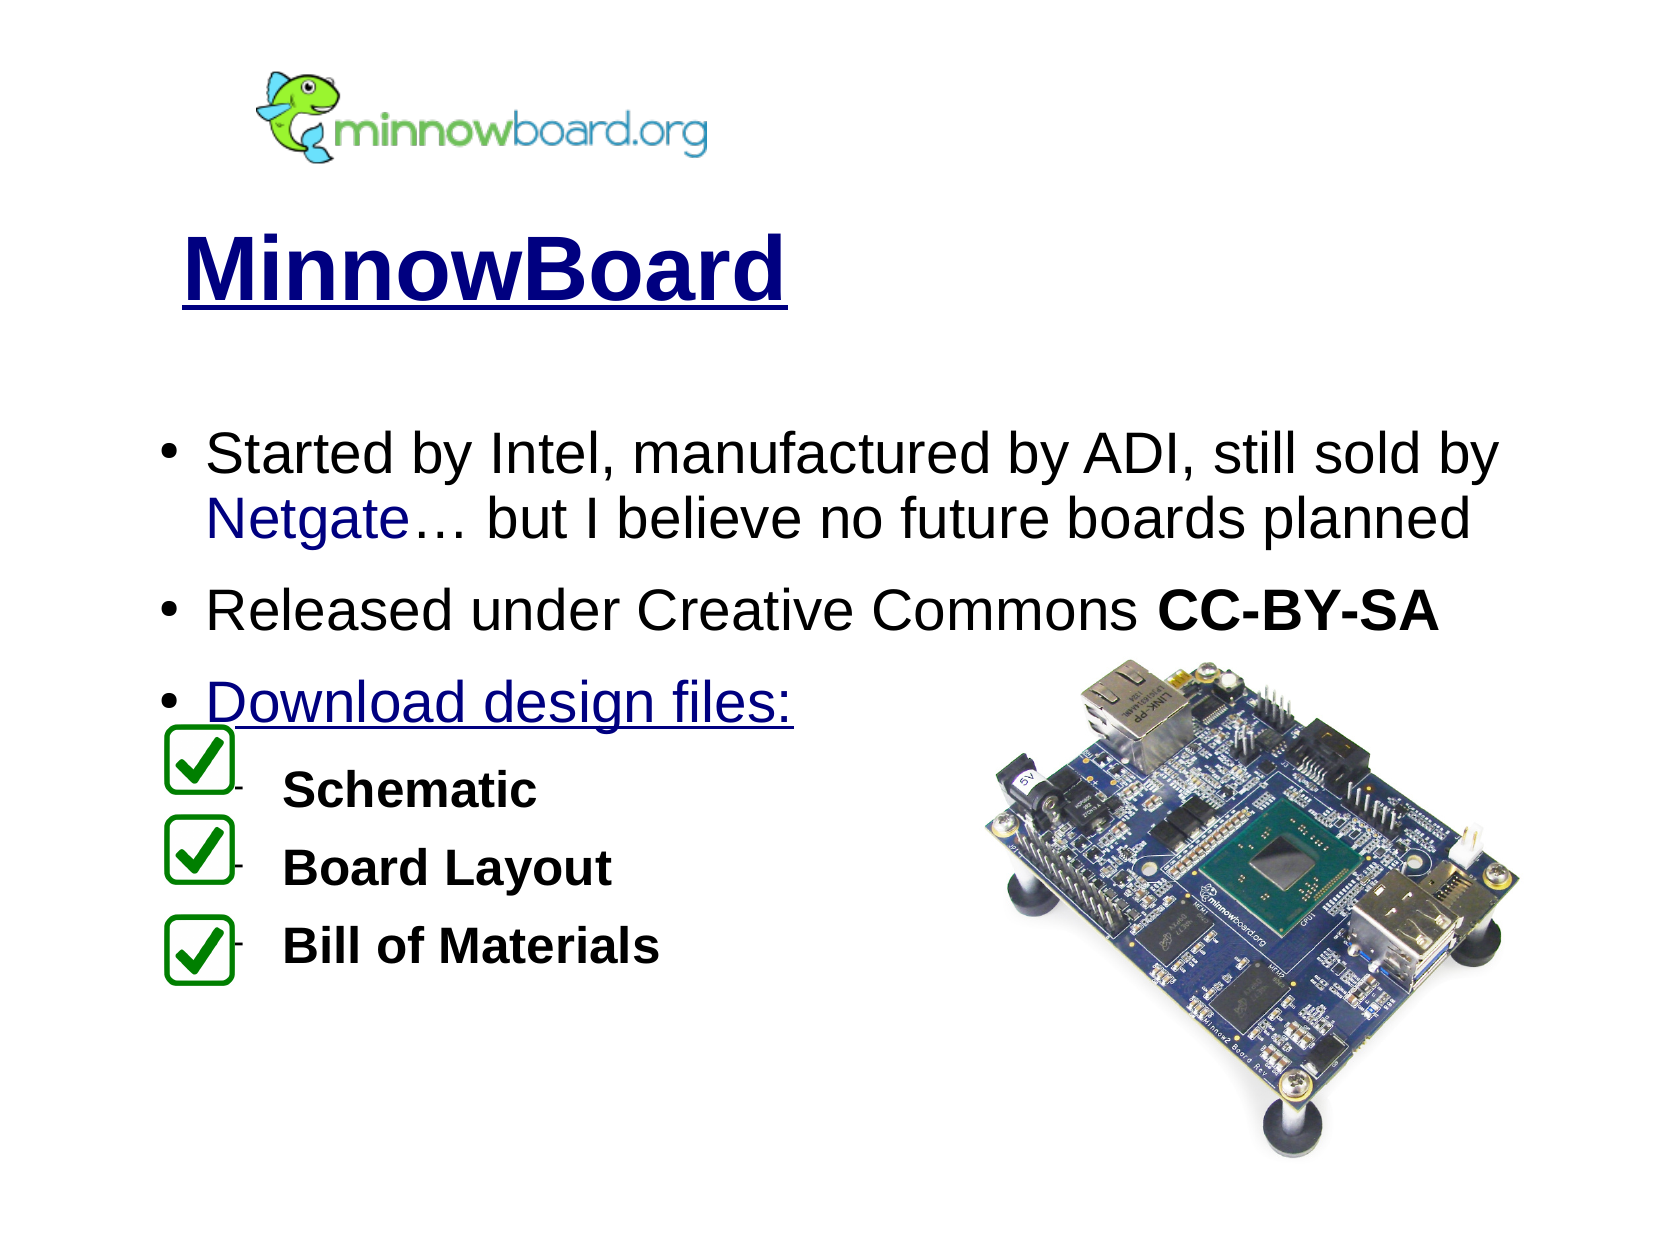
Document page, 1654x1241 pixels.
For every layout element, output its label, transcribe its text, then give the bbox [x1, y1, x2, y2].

picture [164, 914, 235, 986]
picture [164, 724, 235, 796]
picture [256, 61, 707, 168]
picture [885, 975, 1561, 1168]
picture [164, 814, 235, 886]
list Started by Intel, manufactured by ADI, still sold by Netgate… but I believe no future boards planned Released under Creative Commons CC-BY-SA Download design files: Schematic Board Layout Bill of Materials [95, 419, 1567, 975]
title MinnowBoard [0, 0, 1230, 353]
